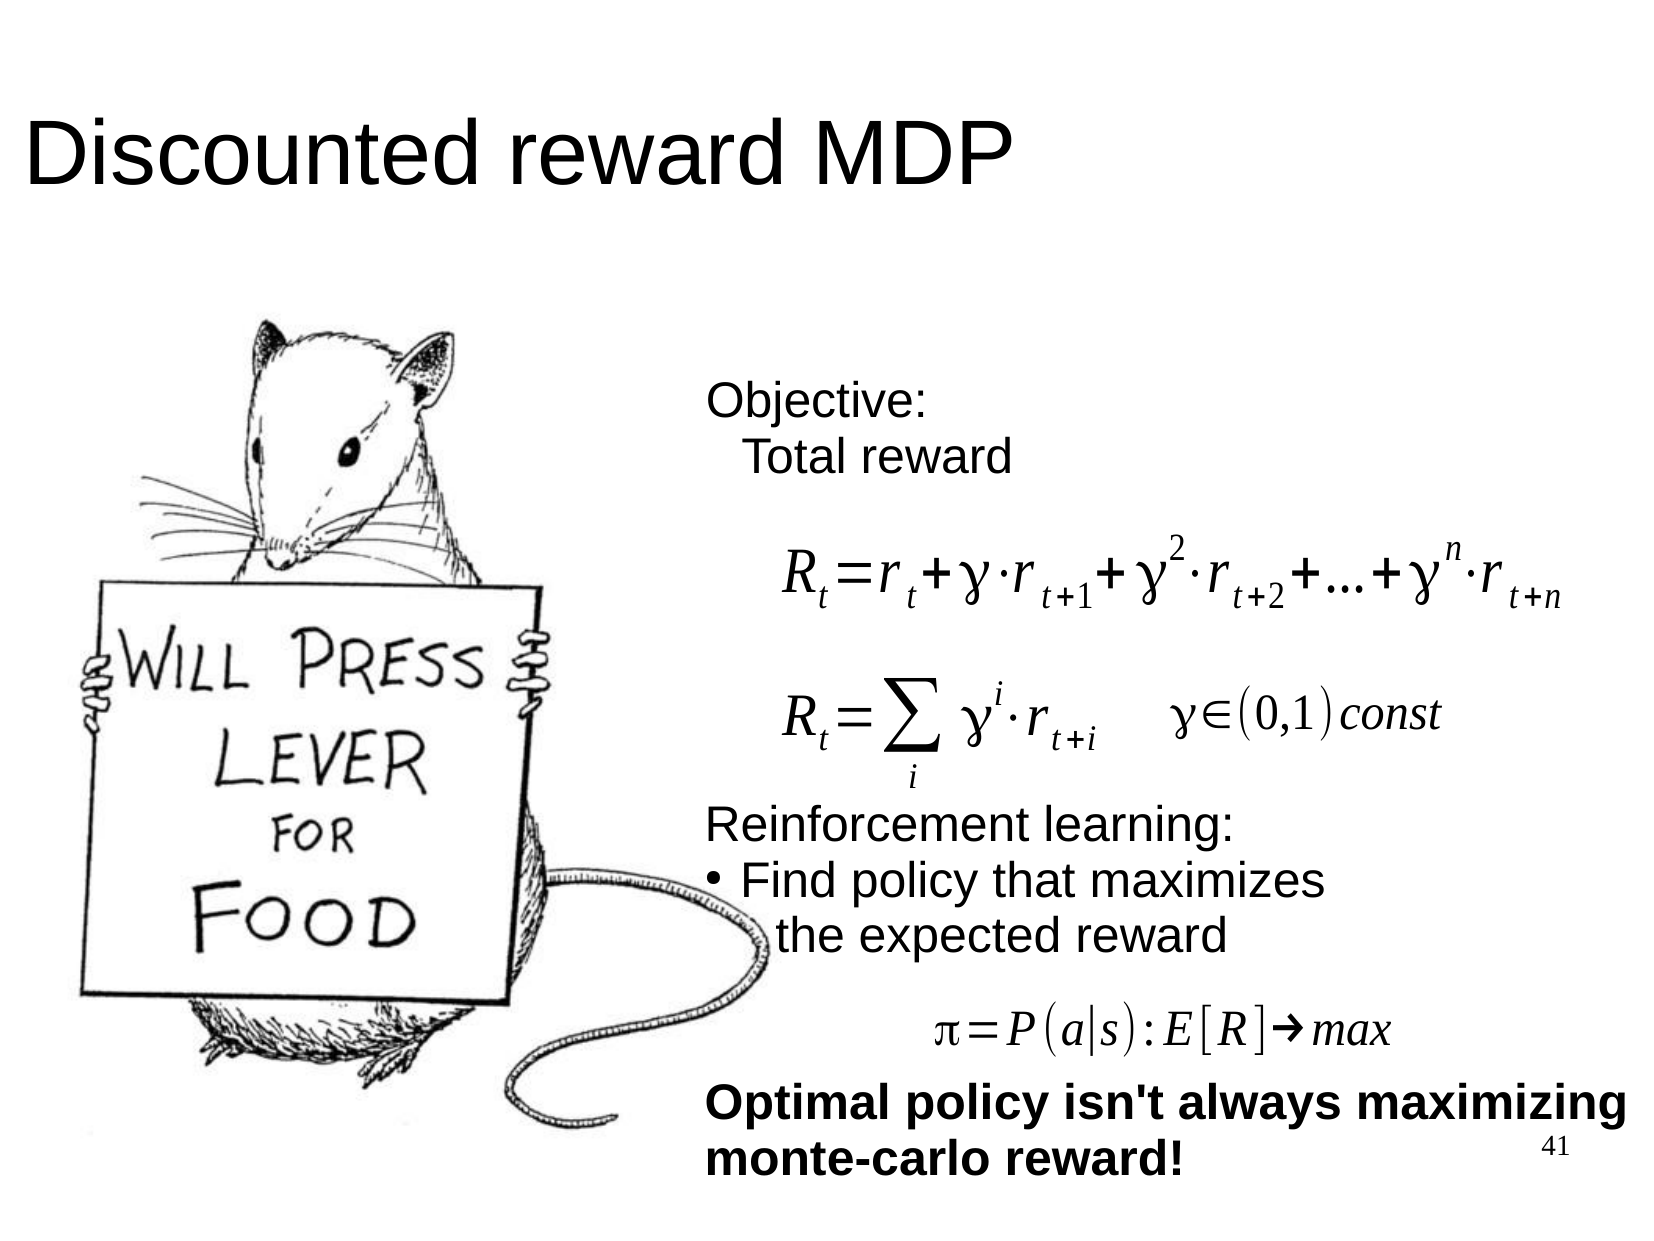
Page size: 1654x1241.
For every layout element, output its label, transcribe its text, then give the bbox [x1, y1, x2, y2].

text_box Objective: Total reward [670, 371, 1654, 541]
title Discounted reward MDP [23, 49, 1512, 257]
picture [0, 250, 791, 1241]
chart [765, 671, 1111, 793]
text_box Reinforcement learning: Find policy that maximizes the expected reward Optimal policy isn't always maximizing monte-carlo reward! [669, 793, 1654, 1241]
chart [765, 523, 1576, 616]
chart [1155, 681, 1456, 743]
